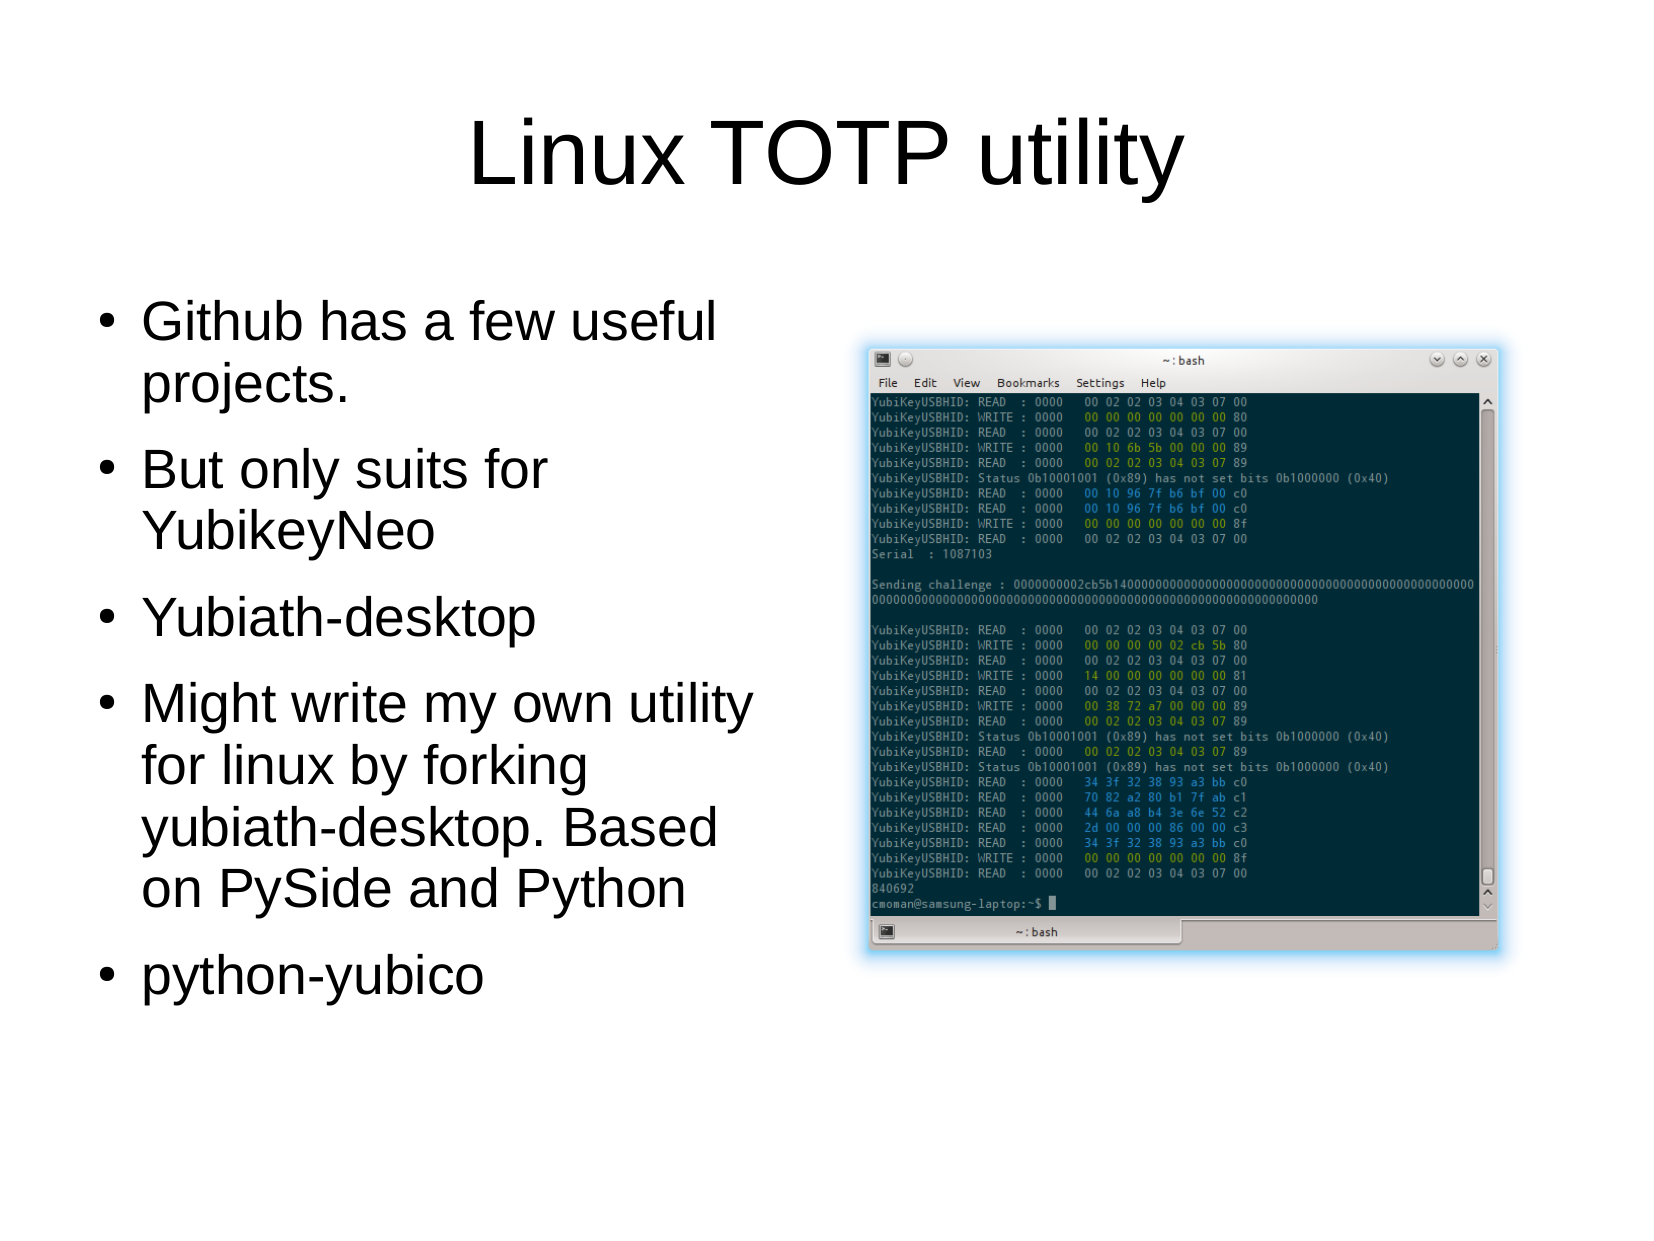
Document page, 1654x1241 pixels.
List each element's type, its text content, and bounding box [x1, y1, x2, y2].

picture [828, 308, 1539, 991]
title Linux TOTP utility [82, 49, 1571, 257]
list Github has a few useful projects. But only suits for YubikeyNeo Yubiath-desktop Might write my own utility for linux by forking yubiath-desktop. Based on PySide and Python python-yubico [82, 290, 793, 1010]
